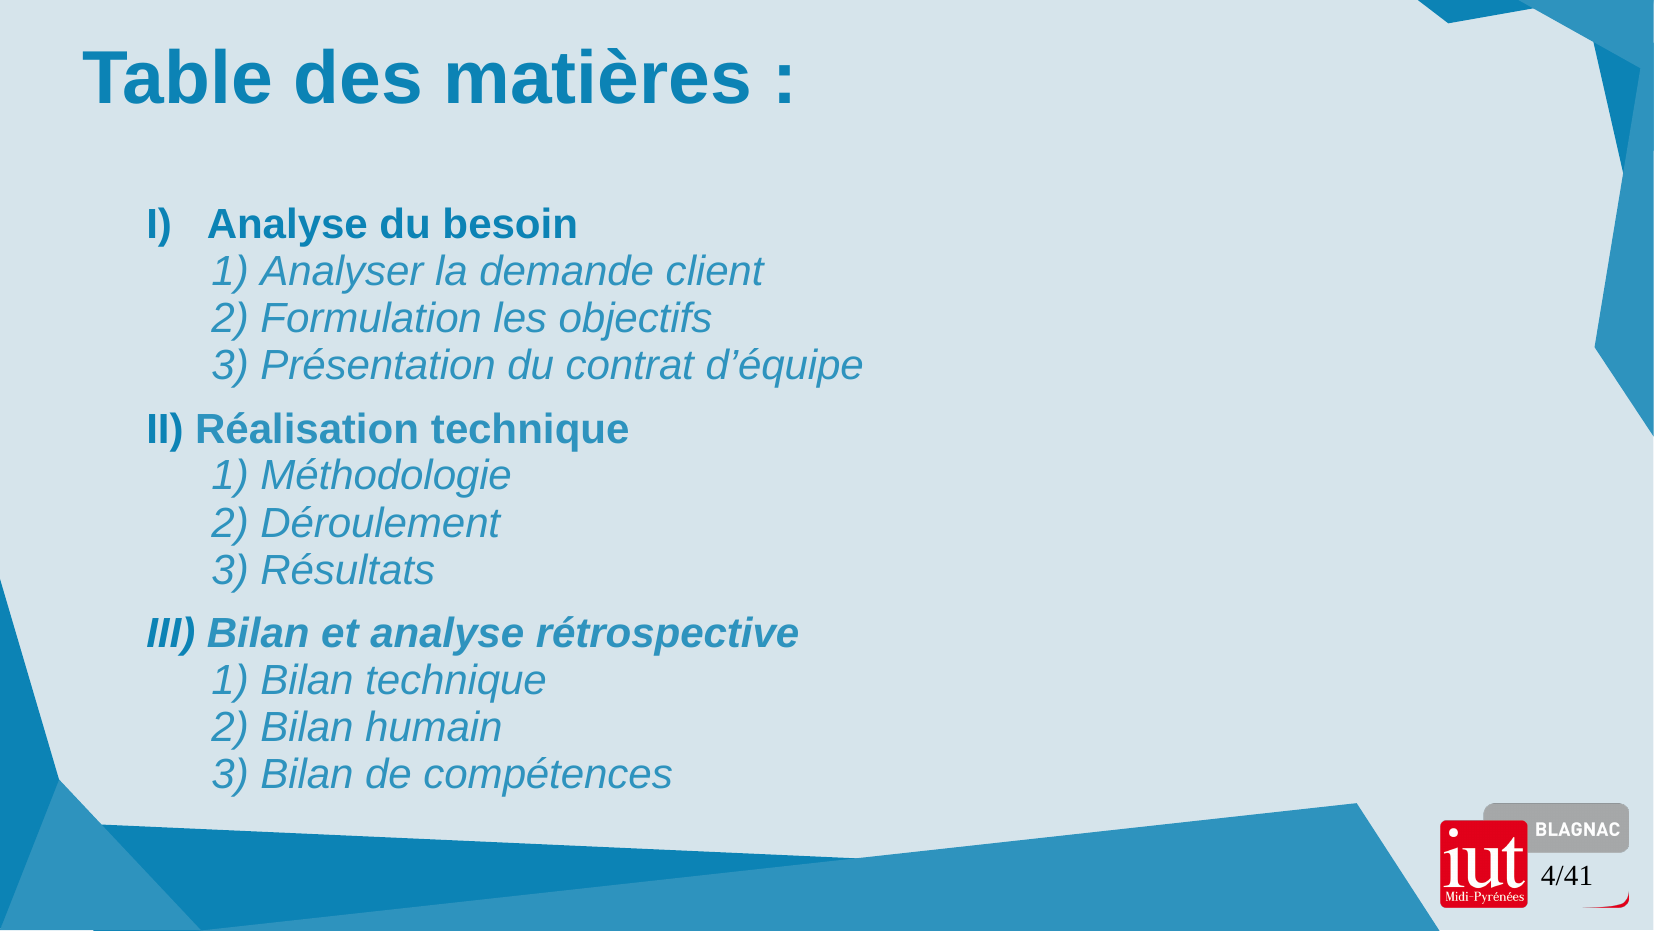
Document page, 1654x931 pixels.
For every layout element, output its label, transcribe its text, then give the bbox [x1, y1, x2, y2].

list Analyse du besoin Analyser la demande client Formulation les objectifs Présentation du contrat d’équipe Réalisation technique Méthodologie Déroulement Résultats Bilan et analyse rétrospective Bilan technique Bilan humain Bilan de compétences [129, 200, 1111, 804]
title Table des matières : [82, 35, 1571, 139]
picture [1440, 803, 1629, 908]
